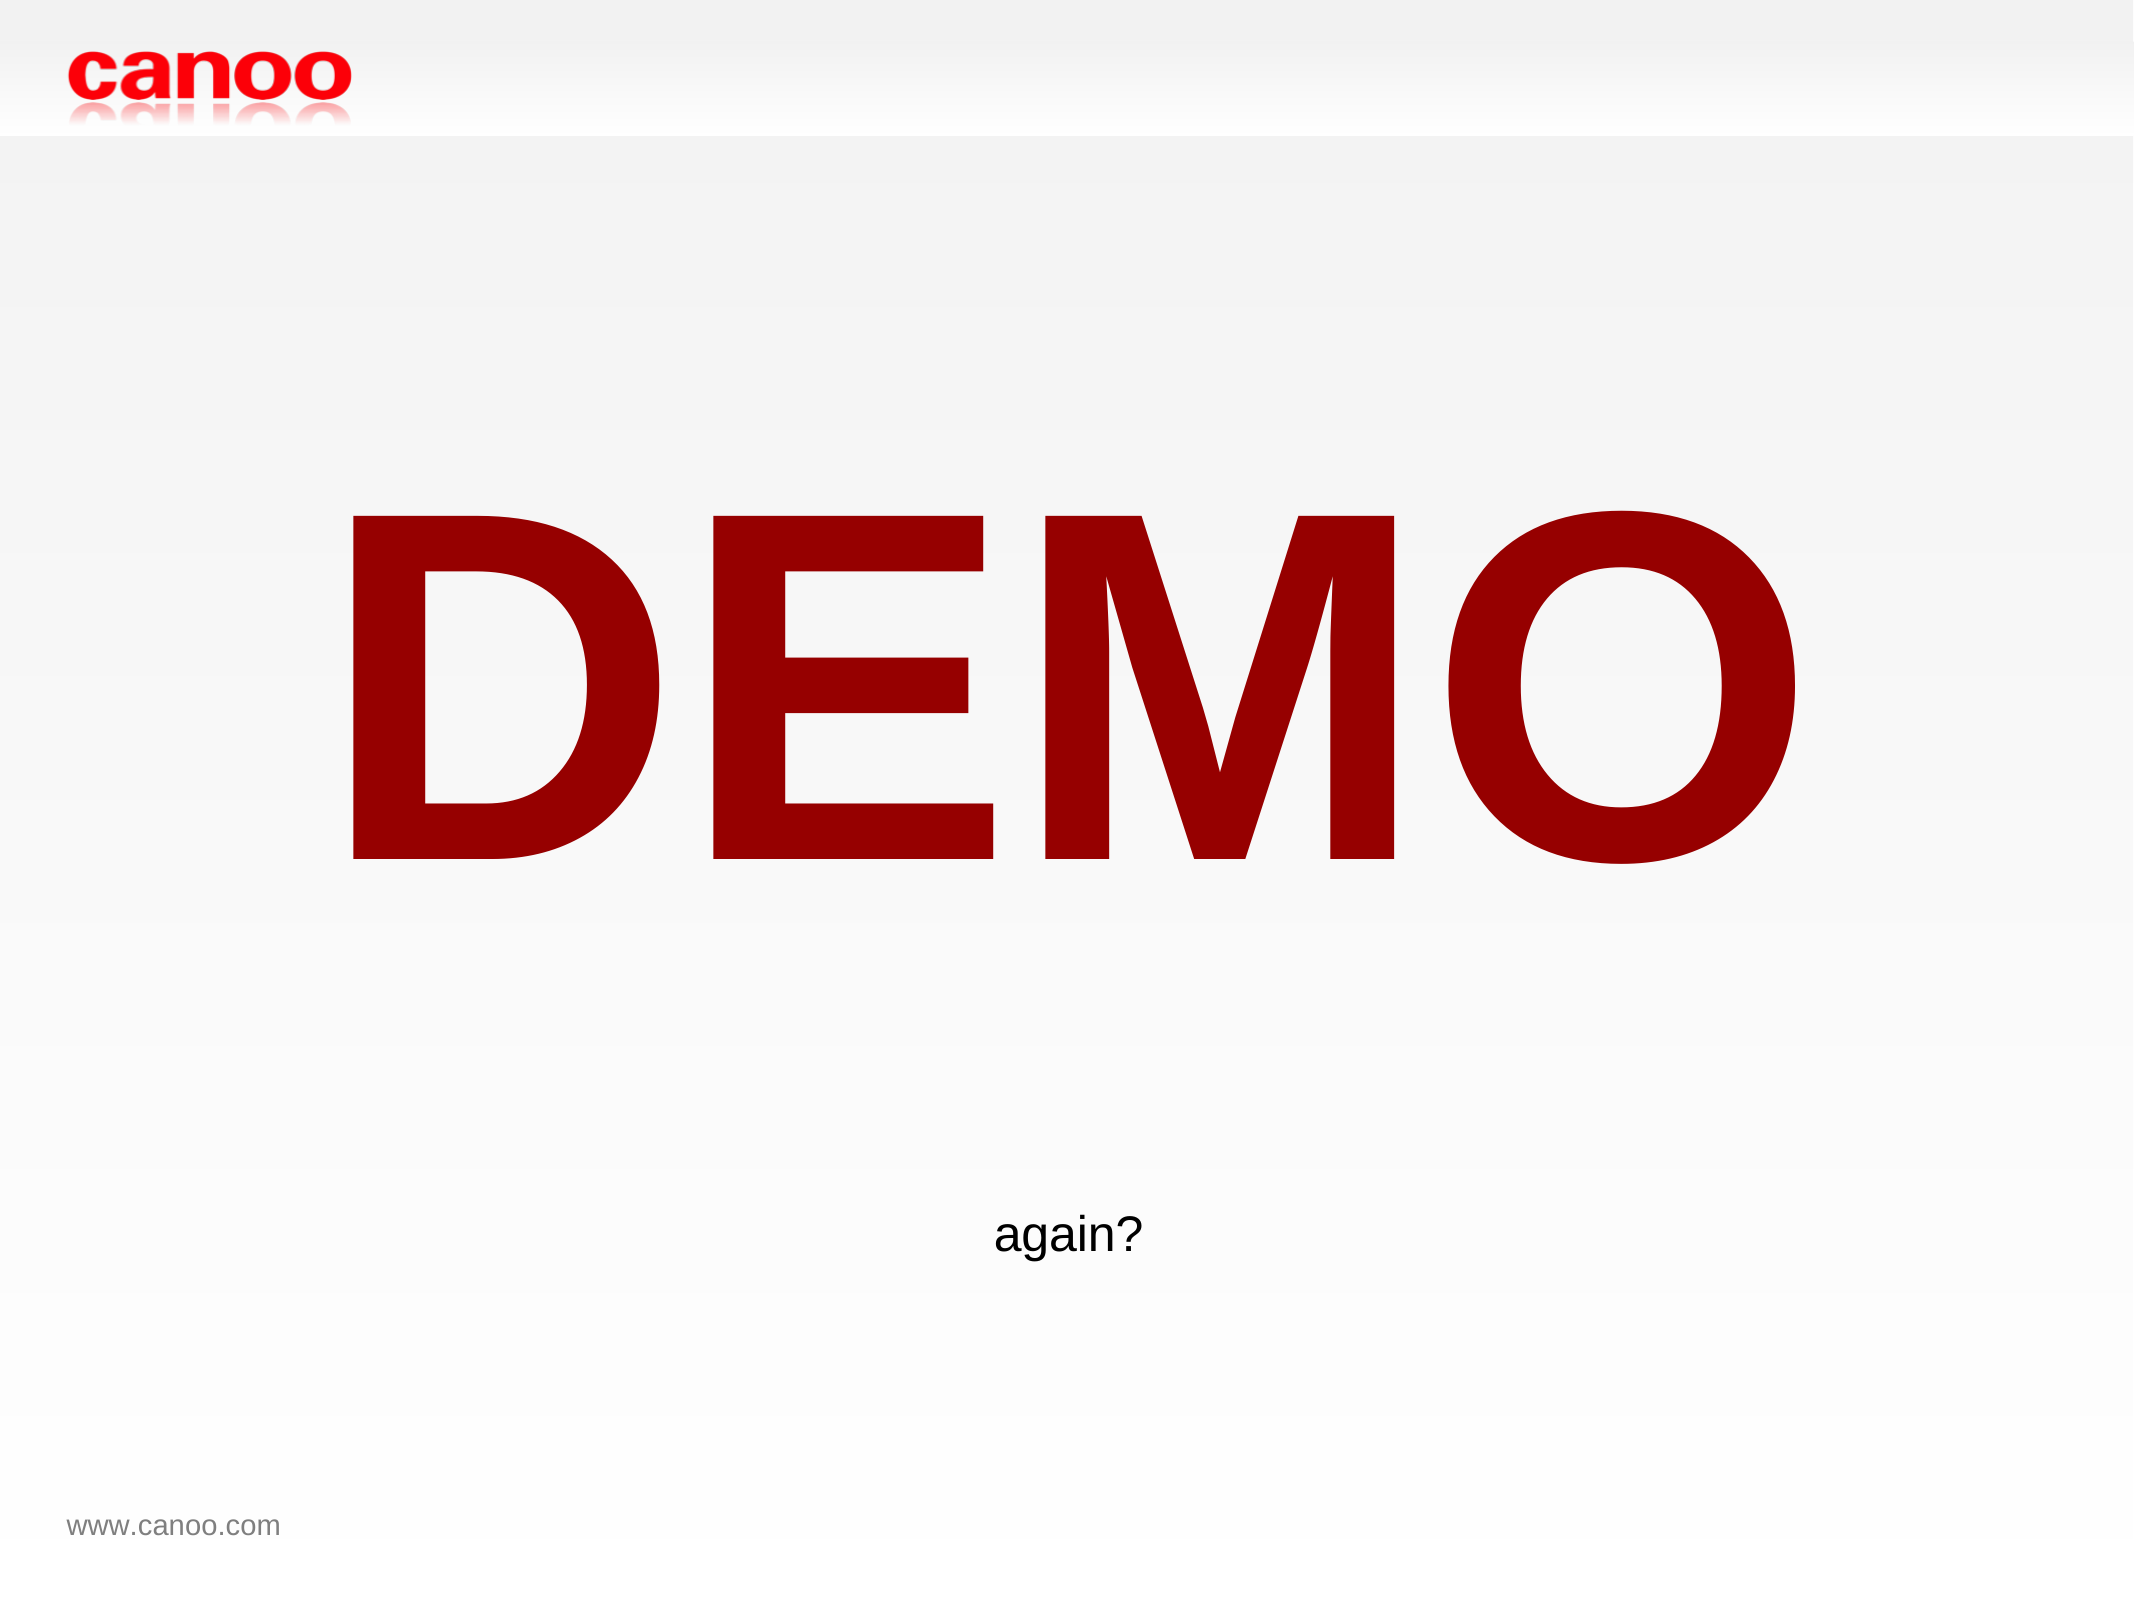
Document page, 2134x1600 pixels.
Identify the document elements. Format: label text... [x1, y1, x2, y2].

subtitle again? [62, 1050, 2075, 1414]
picture [65, 48, 353, 154]
title DEMO [62, 194, 2075, 1050]
